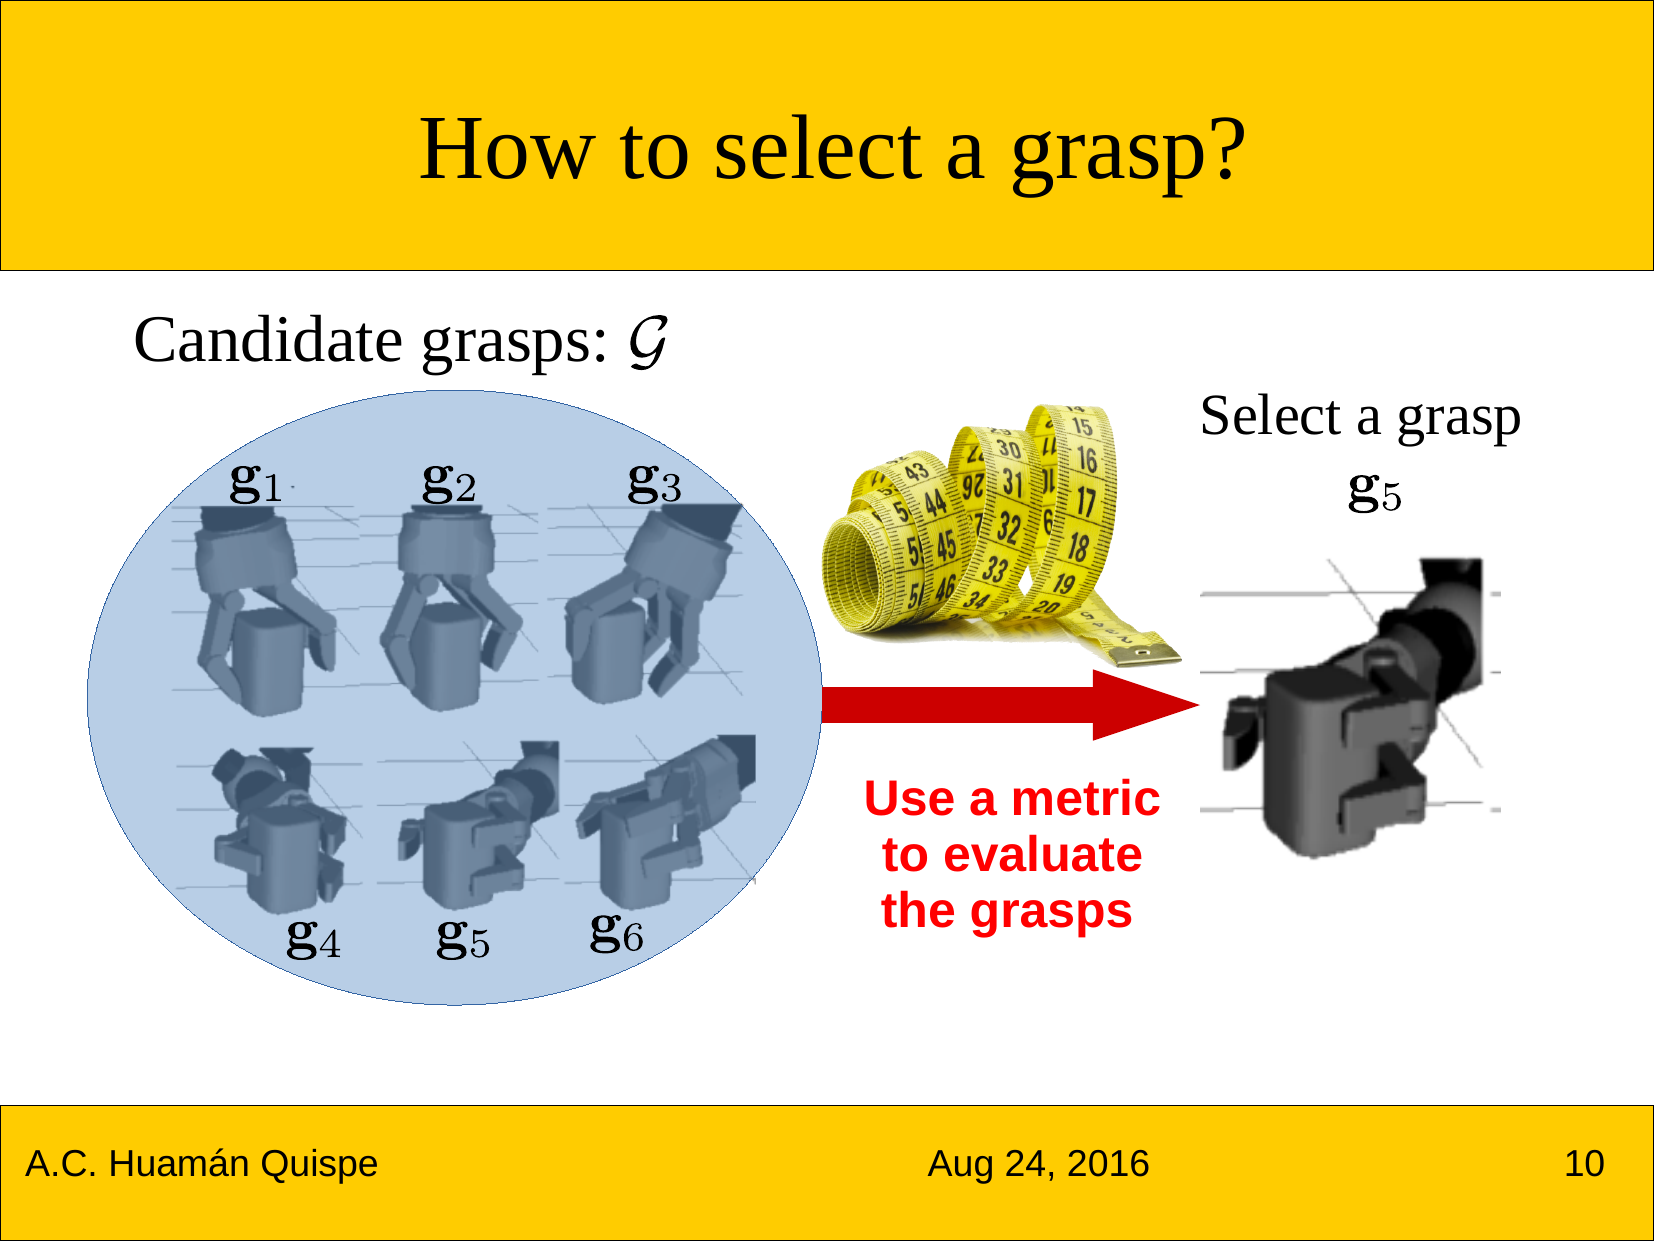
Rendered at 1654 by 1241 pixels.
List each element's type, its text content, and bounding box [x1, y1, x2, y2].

text_box Select a grasp [1186, 375, 1589, 455]
picture [630, 426, 766, 532]
text_box [639, 315, 671, 371]
text_box Use a metric to evaluate the grasps [825, 762, 1201, 946]
picture [804, 365, 1186, 676]
text_box Candidate grasps: [118, 294, 639, 384]
picture [696, 863, 766, 931]
picture [1200, 530, 1501, 870]
title How to select a grasp? [90, 43, 1579, 251]
text_box [1346, 474, 1404, 514]
picture [128, 426, 280, 555]
picture [128, 840, 214, 931]
text_box [87, 390, 823, 1006]
